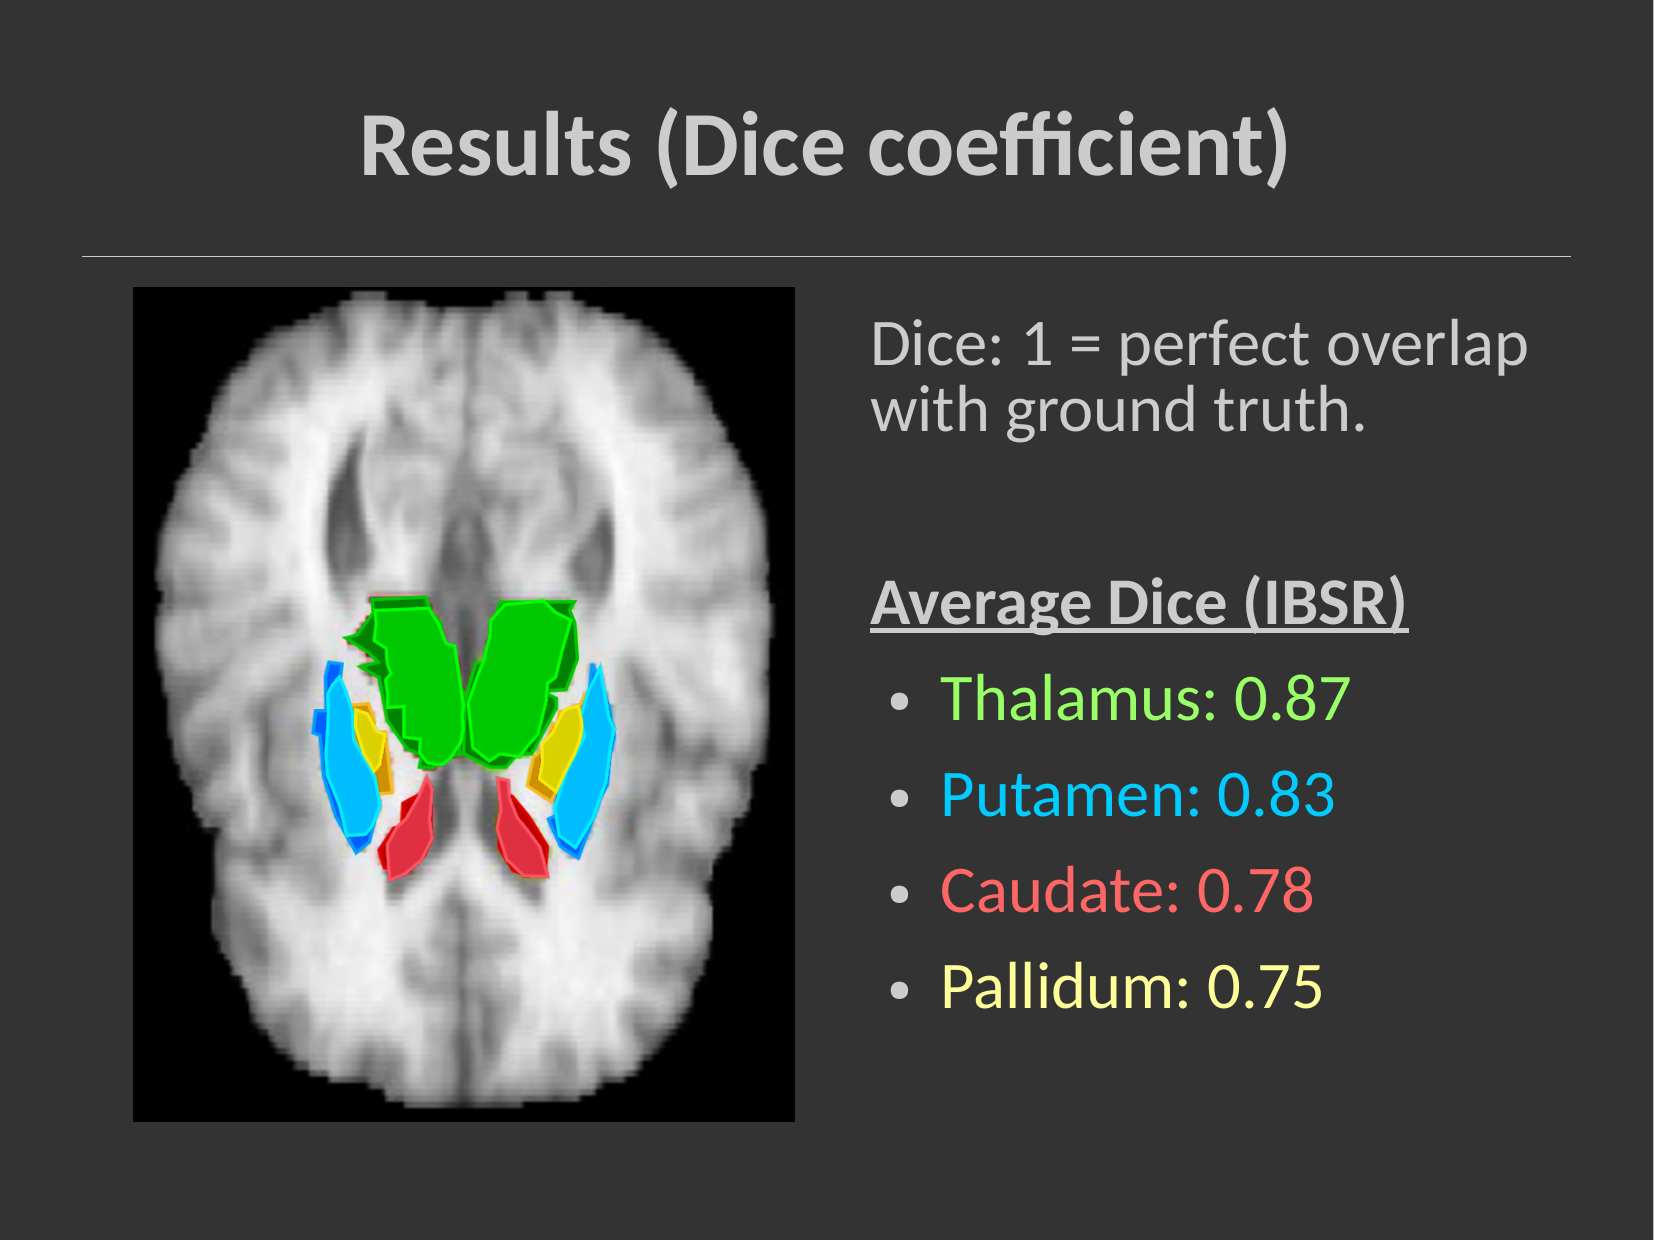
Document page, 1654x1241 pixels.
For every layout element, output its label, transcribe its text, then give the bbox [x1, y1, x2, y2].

title Results (Dice coefficient) [82, 49, 1571, 257]
picture [133, 287, 795, 1122]
list Dice: 1 = perfect overlap with ground truth. Average Dice (IBSR) Thalamus: 0.87 Putamen: 0.83 Caudate: 0.78 Pallidum: 0.75 [870, 315, 1571, 1111]
